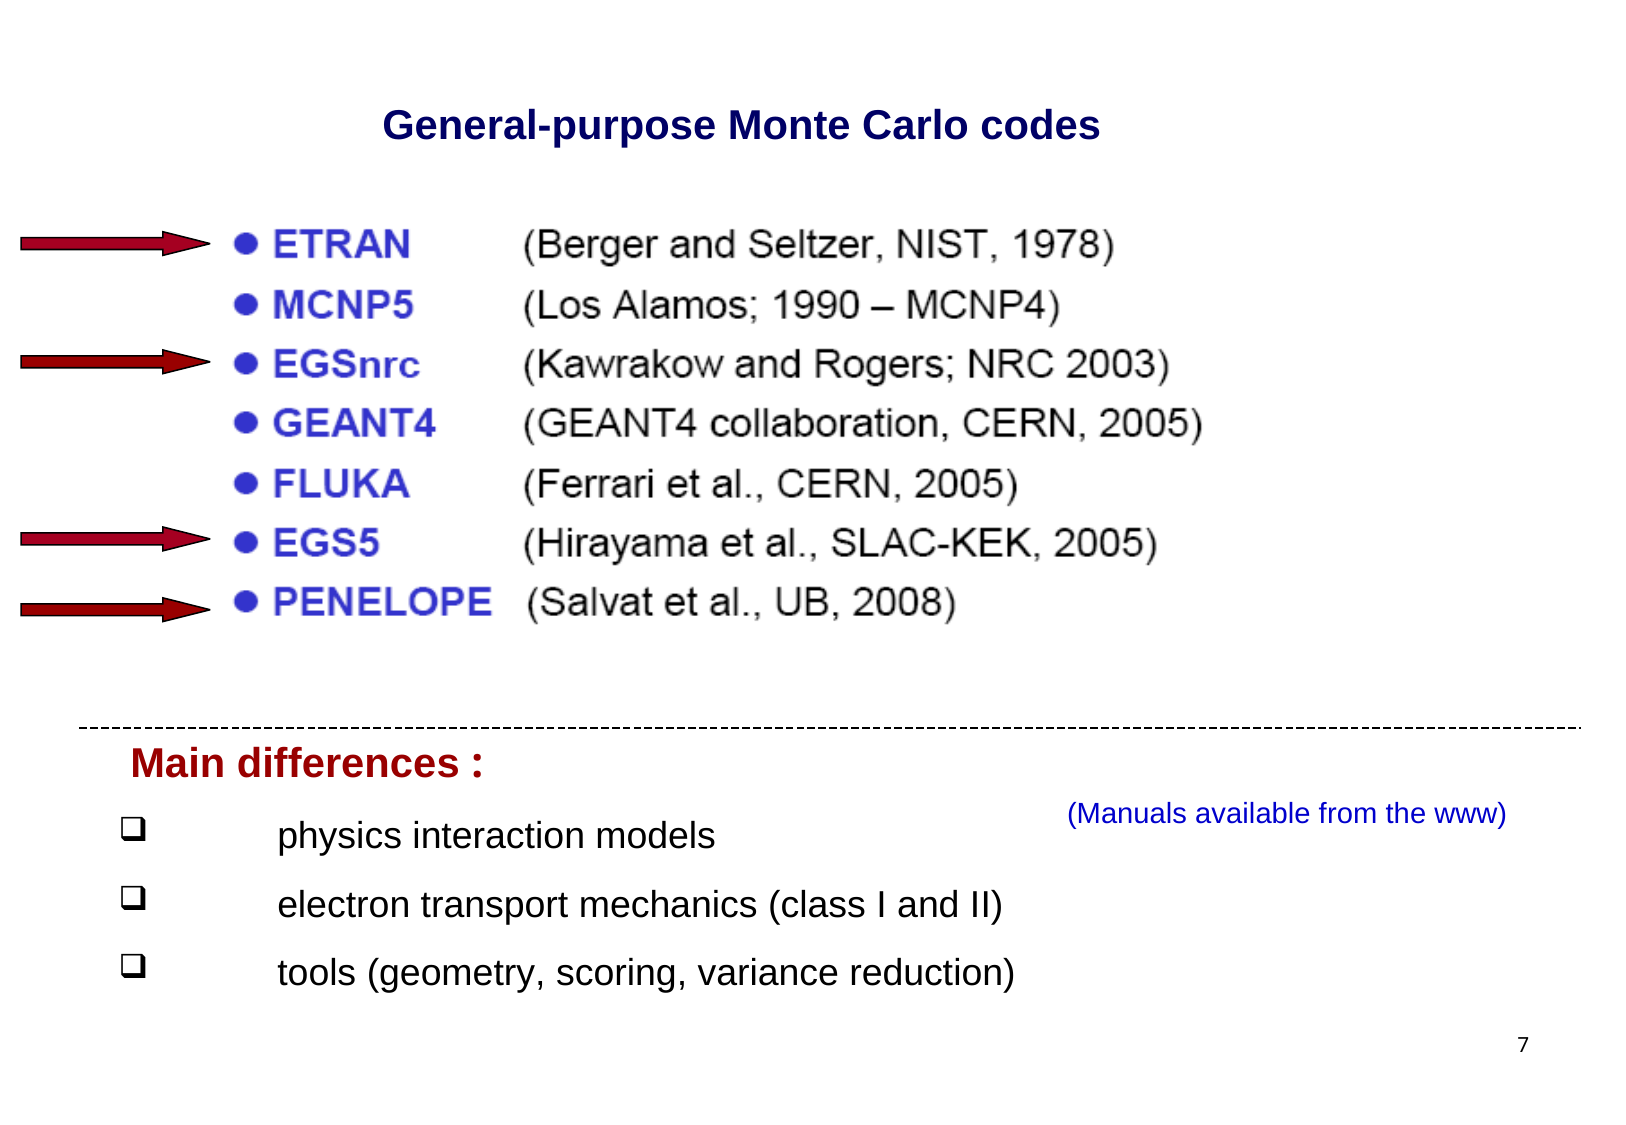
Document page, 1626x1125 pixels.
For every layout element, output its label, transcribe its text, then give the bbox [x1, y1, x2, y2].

text_box physics interaction models electron transport mechanics (class I and II) tools (geometry, scoring, variance reduction) [103, 803, 1486, 1002]
text_box (Manuals available from the www) [1052, 786, 1581, 838]
picture [174, 184, 1282, 641]
text_box General-purpose Monte Carlo codes [162, 90, 1321, 156]
text_box Main differences : [115, 727, 589, 794]
text_box [21, 597, 211, 622]
text_box [21, 349, 211, 374]
text_box [21, 527, 211, 551]
text_box [21, 231, 211, 256]
